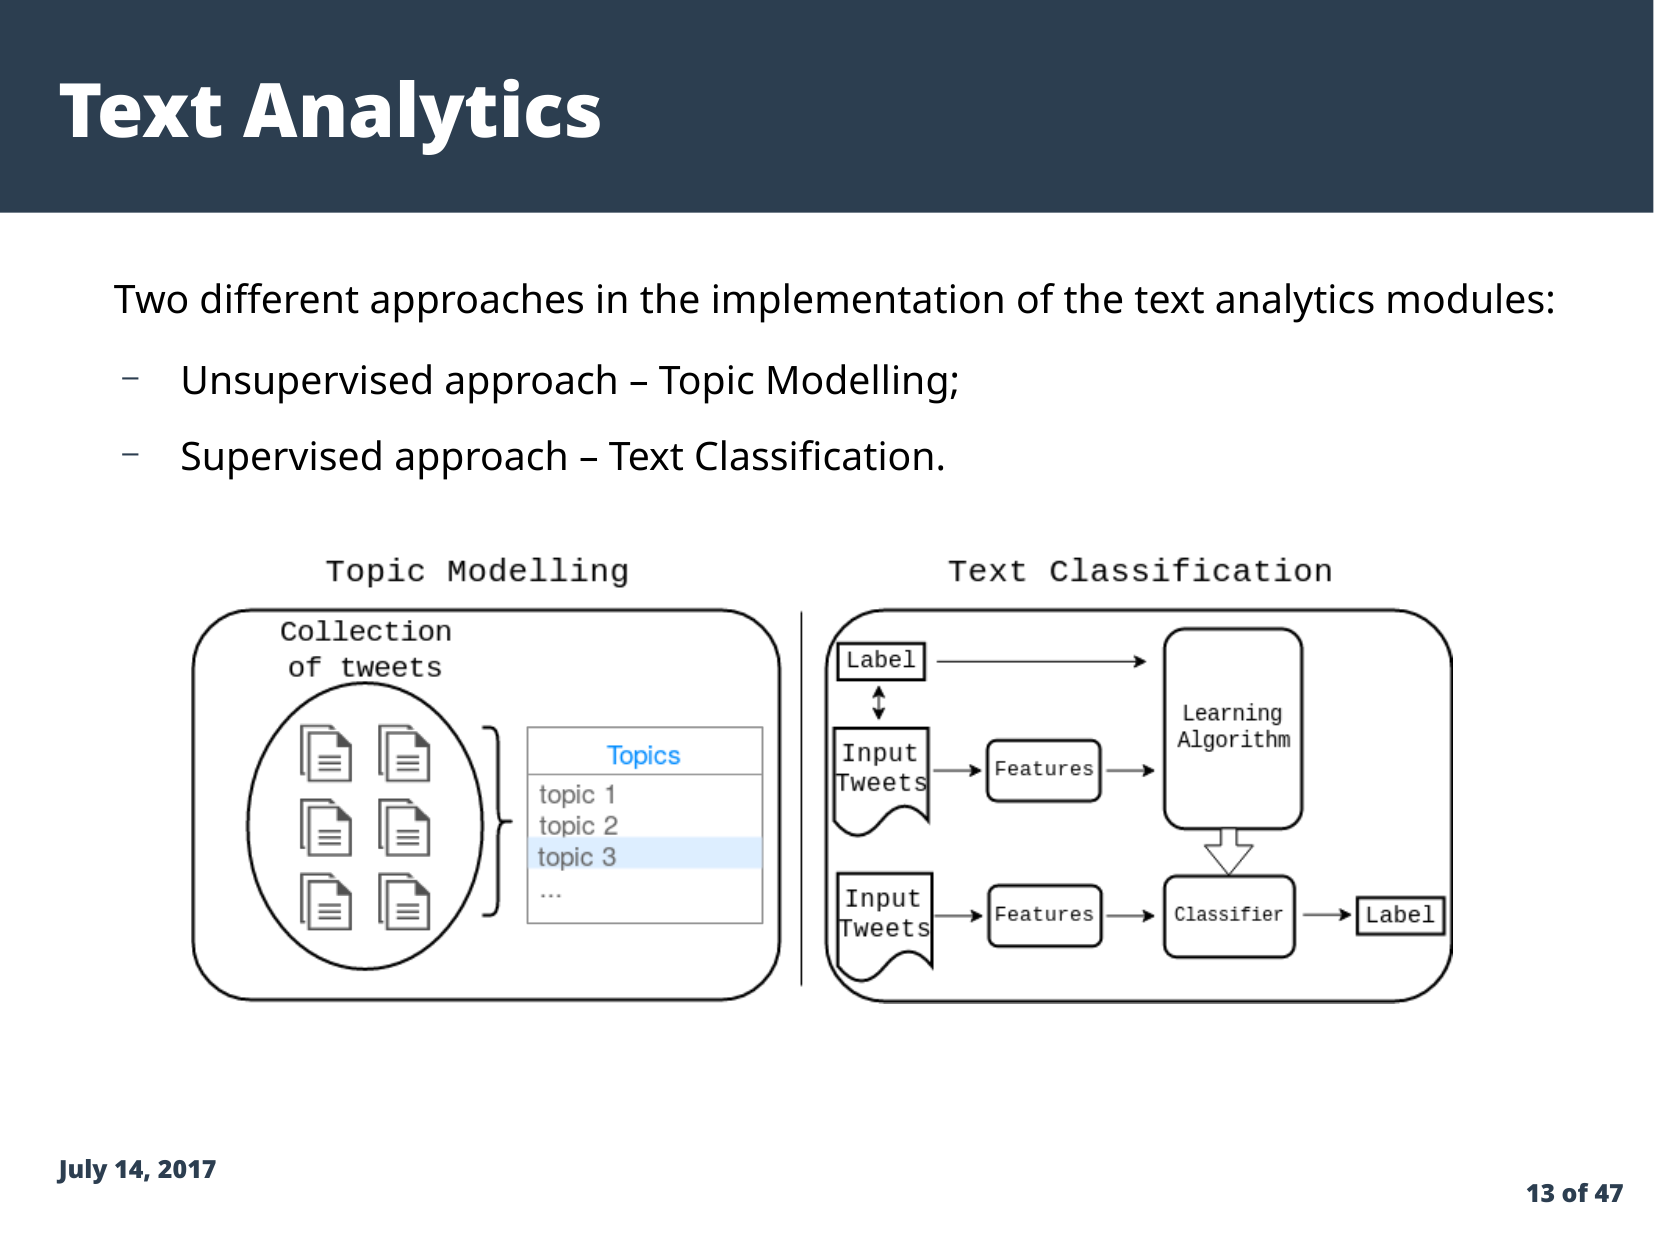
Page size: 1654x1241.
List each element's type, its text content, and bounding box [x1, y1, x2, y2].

picture [191, 547, 1453, 1004]
list Two different approaches in the implementation of the text analytics modules: Unsupervised approach – Topic Modelling; Supervised approach – Text Classification. [47, 271, 1571, 497]
title Text Analytics [59, 29, 1595, 187]
